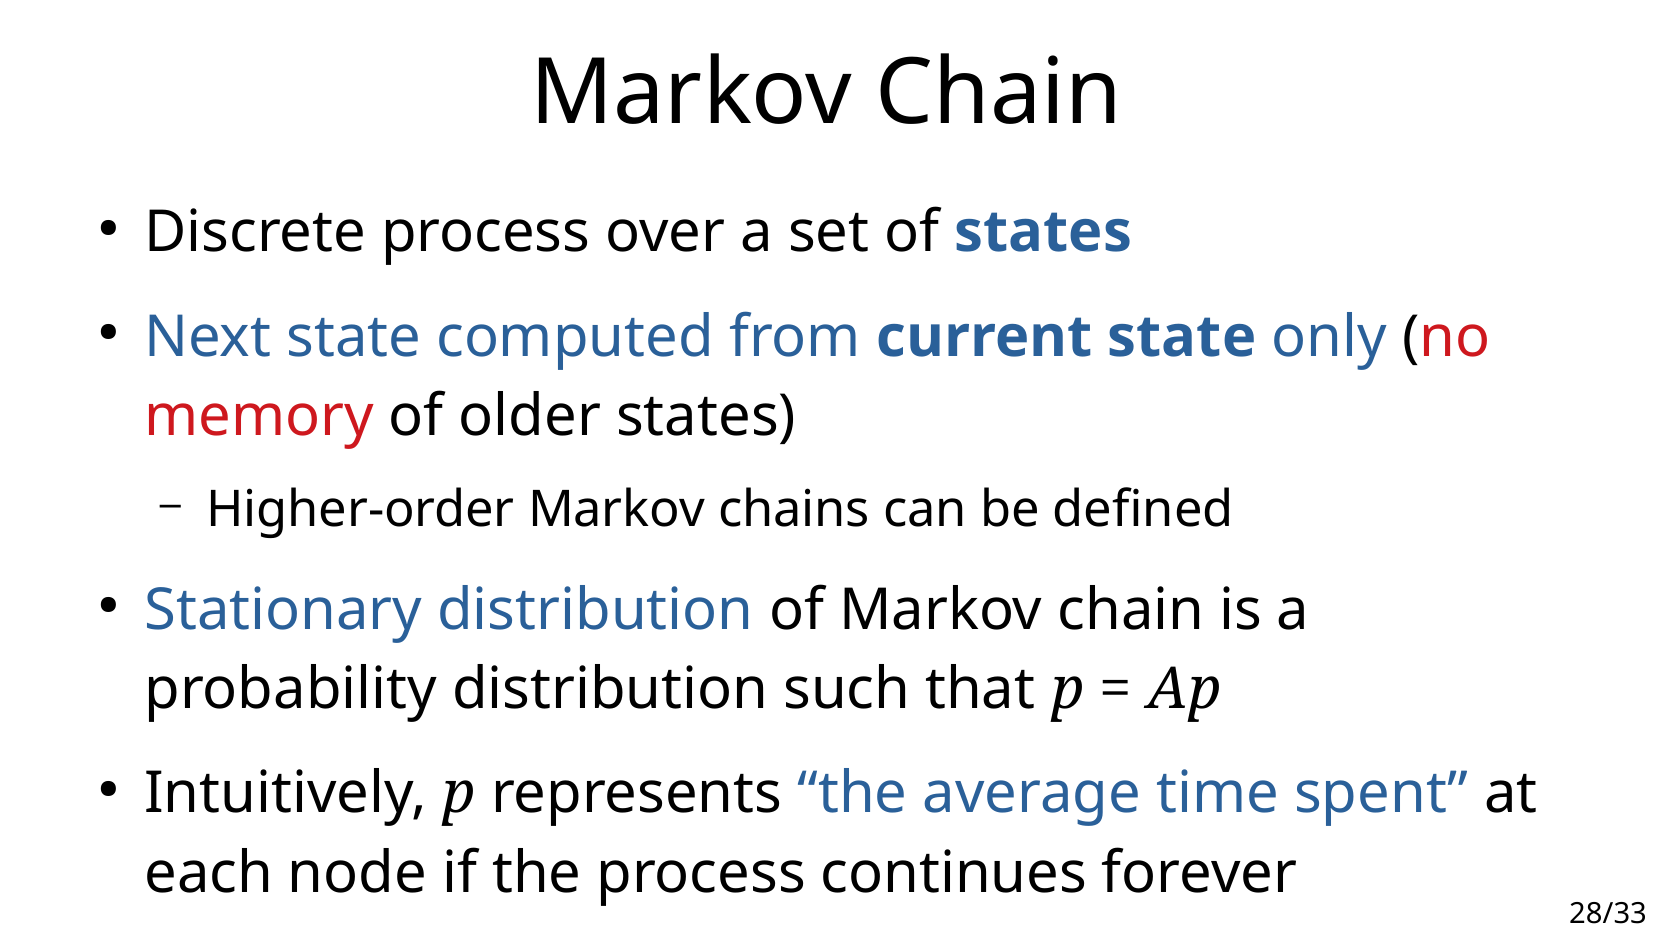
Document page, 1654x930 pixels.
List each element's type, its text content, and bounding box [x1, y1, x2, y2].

list Discrete process over a set of states Next state computed from current state only (no memory of older states) Higher-order Markov chains can be defined Stationary distribution of Markov chain is a probability distribution such that p = Ap Intuitively, p represents “the average time spent” at each node if the process continues forever [82, 189, 1571, 909]
title Markov Chain [82, 0, 1571, 189]
